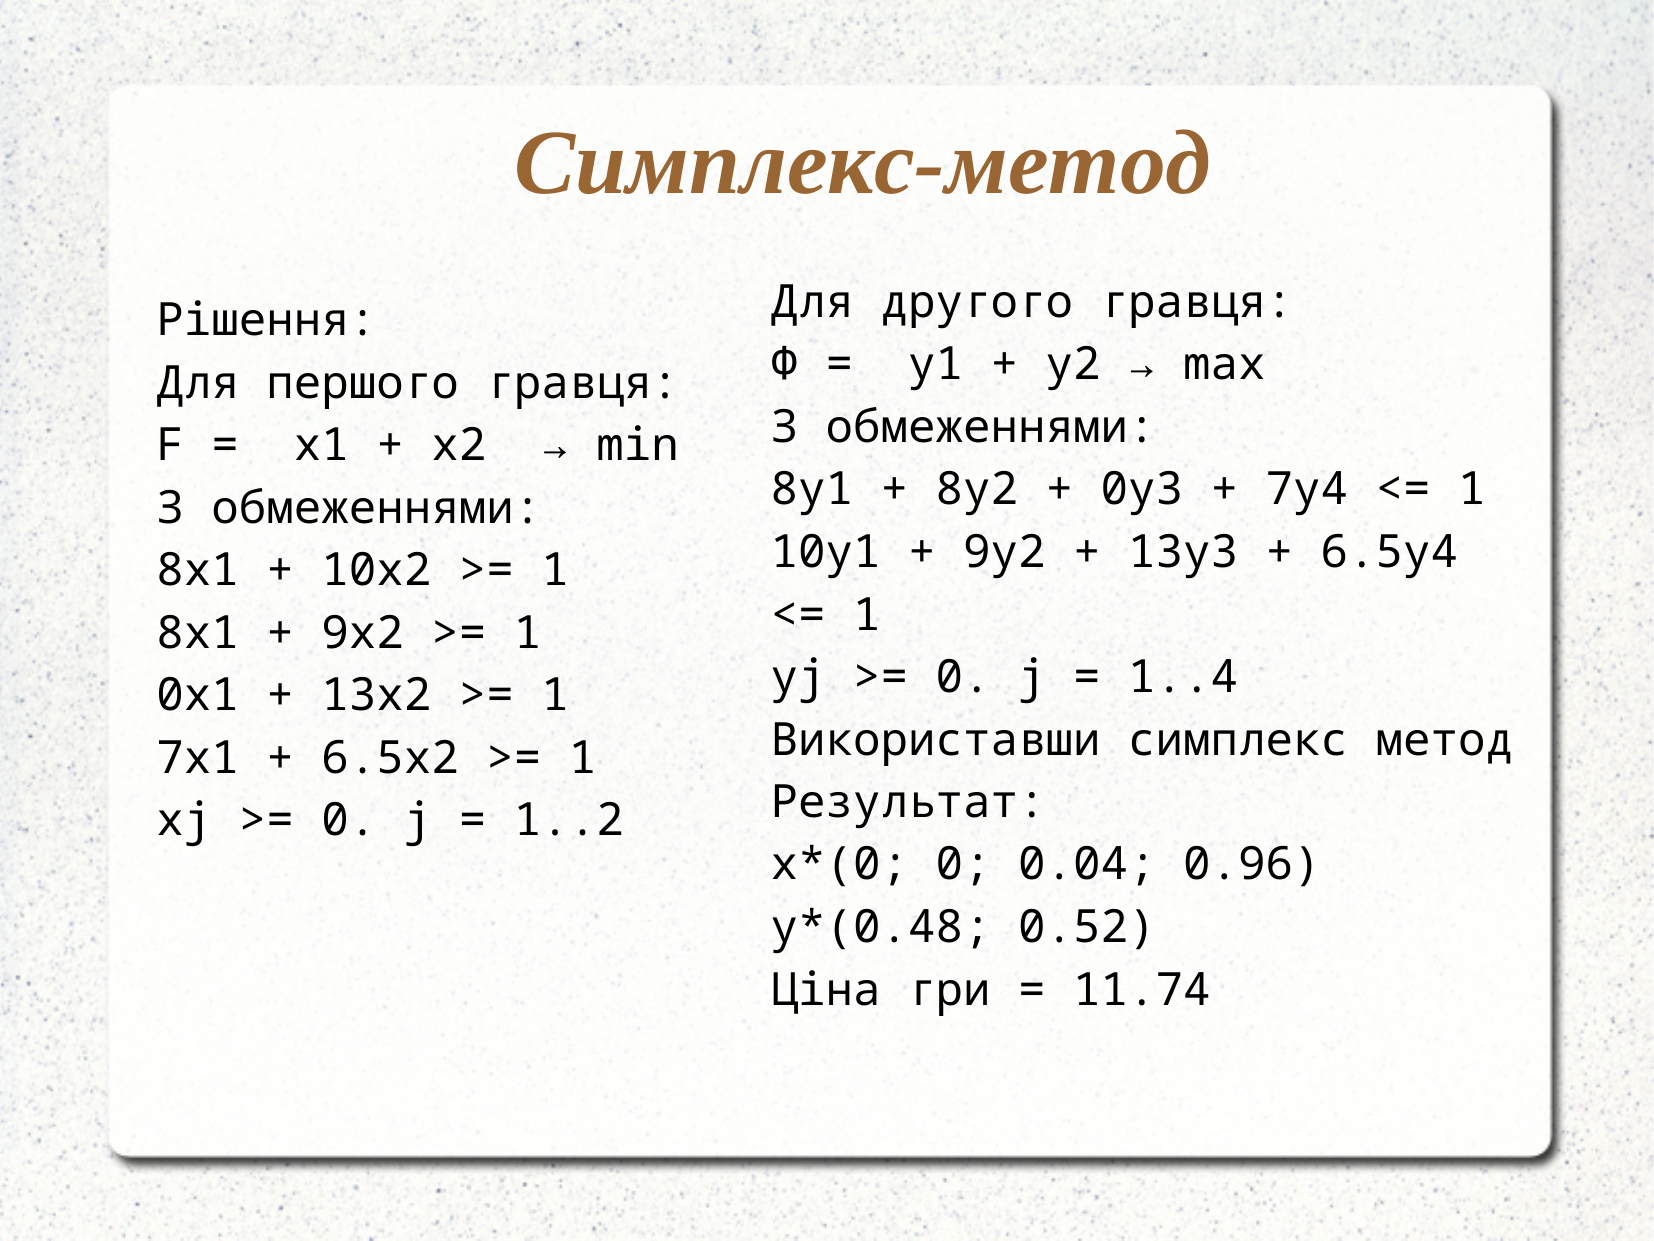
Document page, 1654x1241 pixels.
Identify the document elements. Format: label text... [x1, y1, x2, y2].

text_box Рішення: Для першого гравця: F = x1 + x2 → min З обмеженнями: 8x1 + 10x2 >= 1 8x1 + 9x2 >= 1 0x1 + 13x2 >= 1 7x1 + 6.5x2 >= 1 xj >= 0. j = 1..2 [141, 279, 733, 827]
picture [0, 0, 1654, 1241]
text_box Для другого гравця: Ф = y1 + y2 → max З обмеженнями: 8y1 + 8y2 + 0y3 + 7y4 <= 1 10y1 + 9y2 + 13y3 + 6.5y4 <= 1 yj >= 0. j = 1..4 Використавши симплекс метод Результат: x*(0; 0; 0.04; 0.96) y*(0.48; 0.52) Ціна гри = 11.74 [755, 260, 1544, 915]
title Симплекс-метод [118, 73, 1536, 201]
